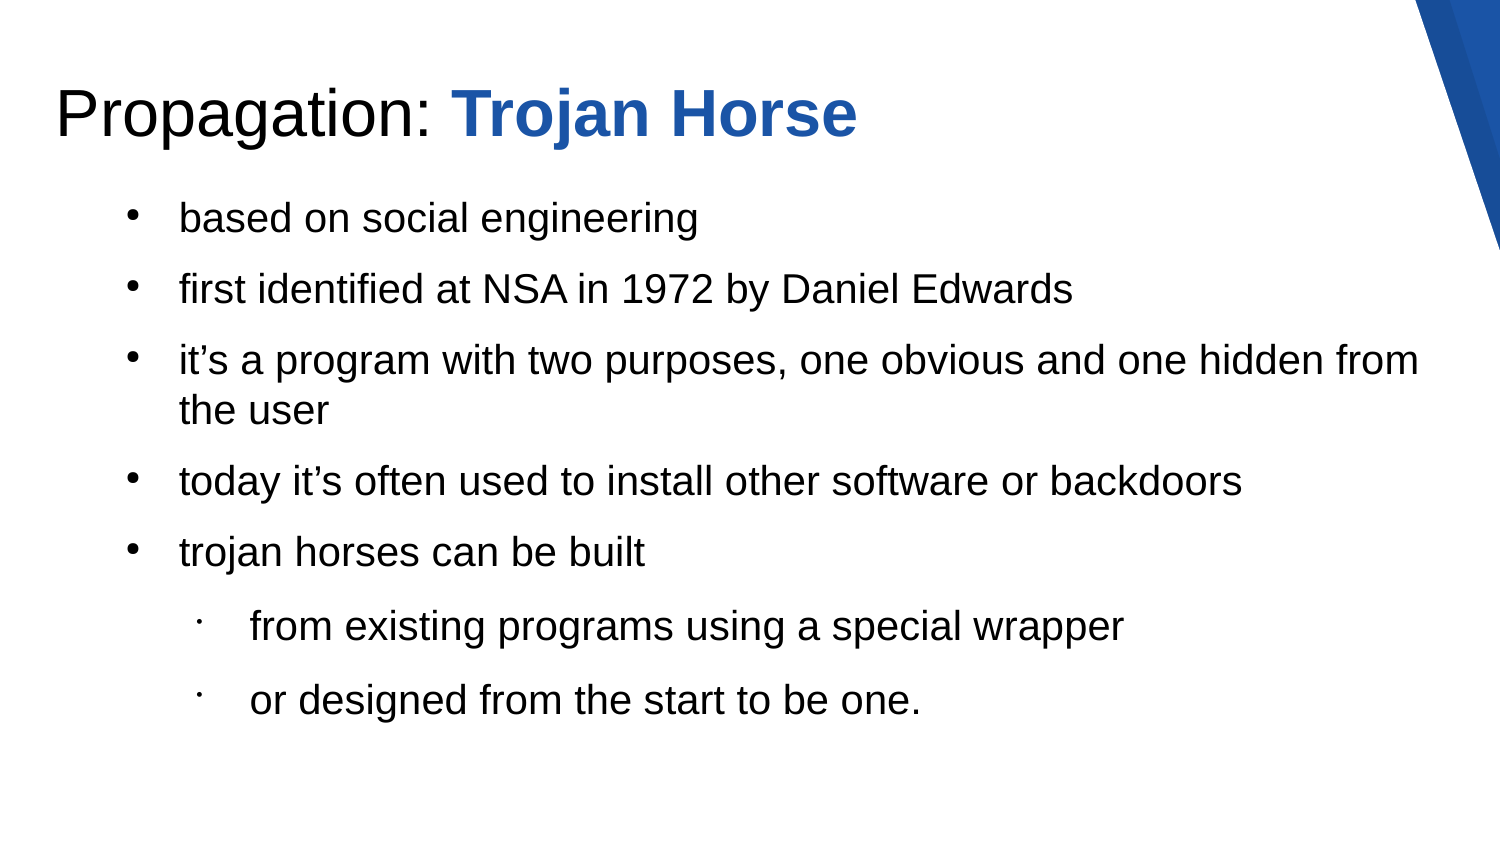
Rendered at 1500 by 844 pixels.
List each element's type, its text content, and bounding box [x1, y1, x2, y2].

title Propagation: Trojan Horse [40, 97, 1231, 166]
list based on social engineering first identified at NSA in 1972 by Daniel Edwards it’s a program with two purposes, one obvious and one hidden from the user today it’s often used to install other software or backdoors trojan horses can be built from existing programs using a special wrapper or designed from the start to be one. [92, 176, 1459, 646]
